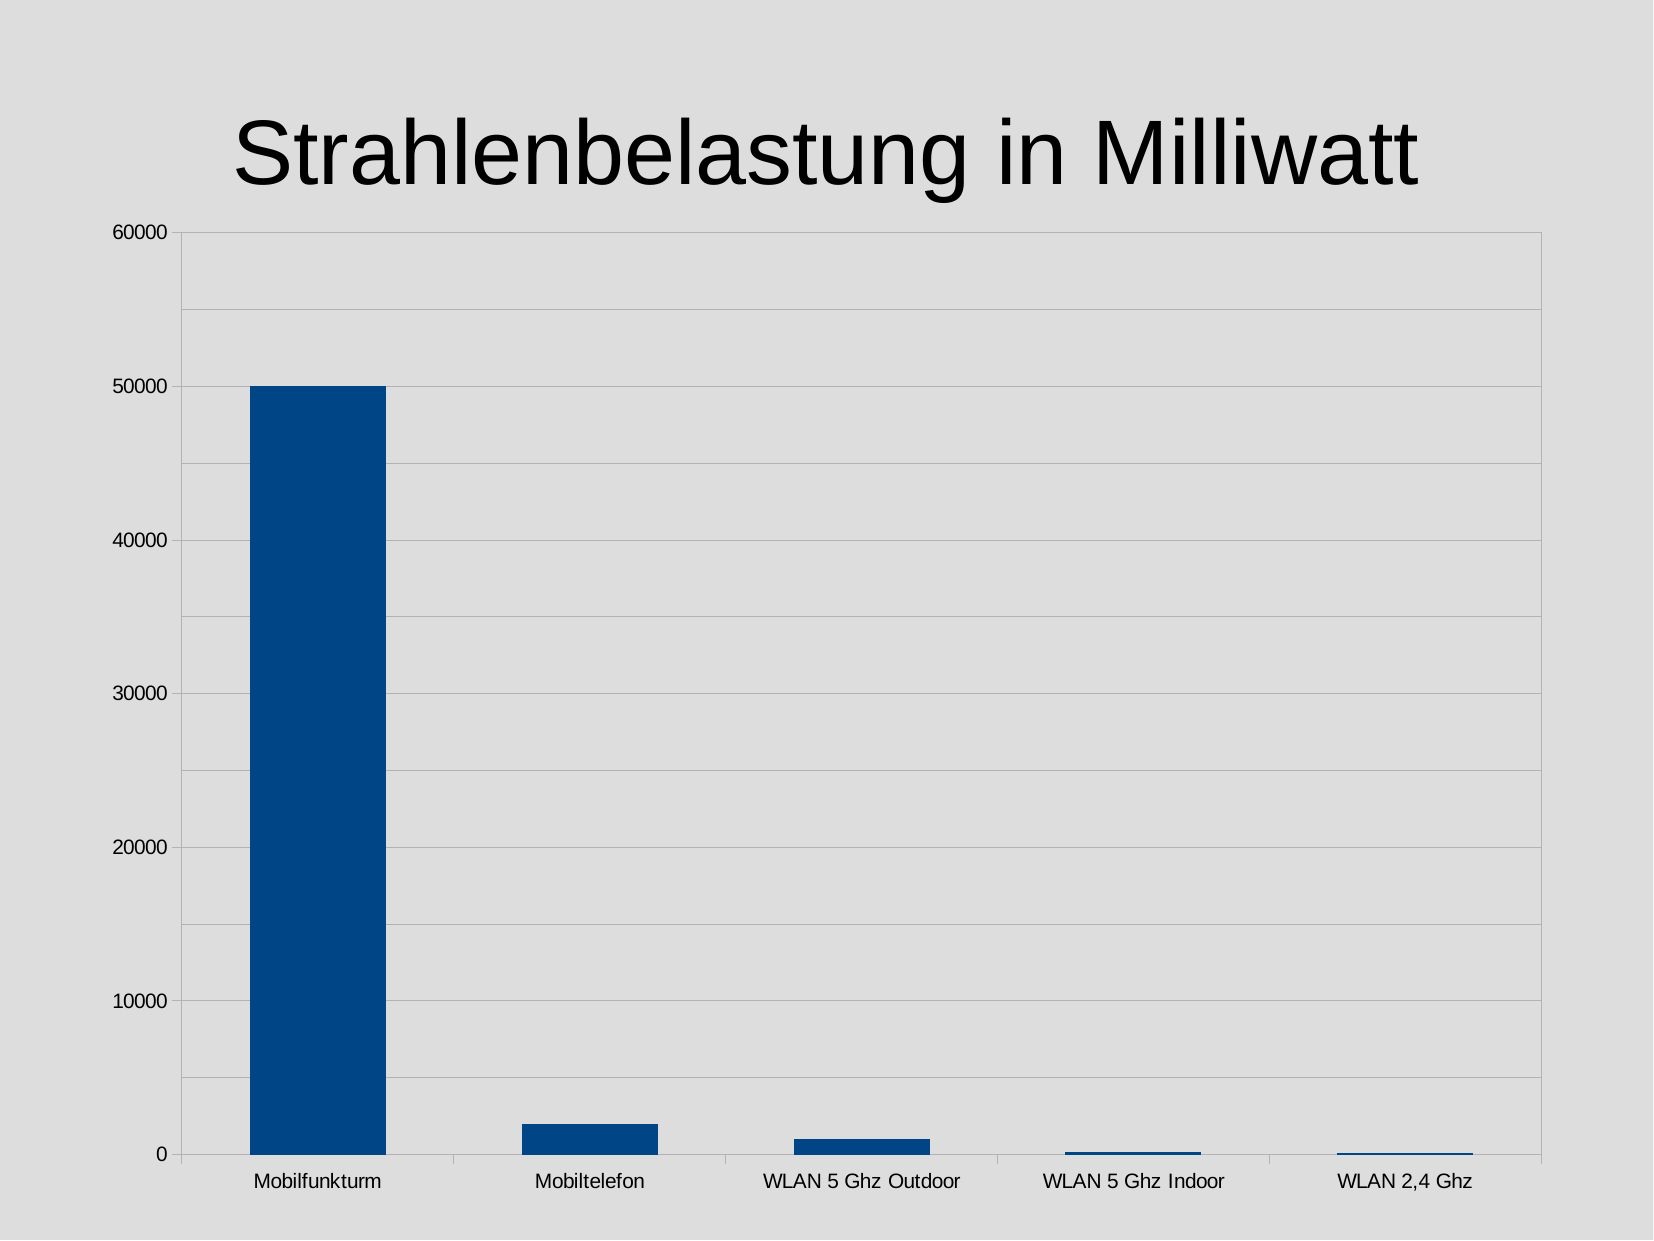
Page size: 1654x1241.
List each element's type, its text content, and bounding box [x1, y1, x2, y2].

chart [82, 200, 1572, 1214]
title Strahlenbelastung in Milliwatt [82, 49, 1571, 200]
